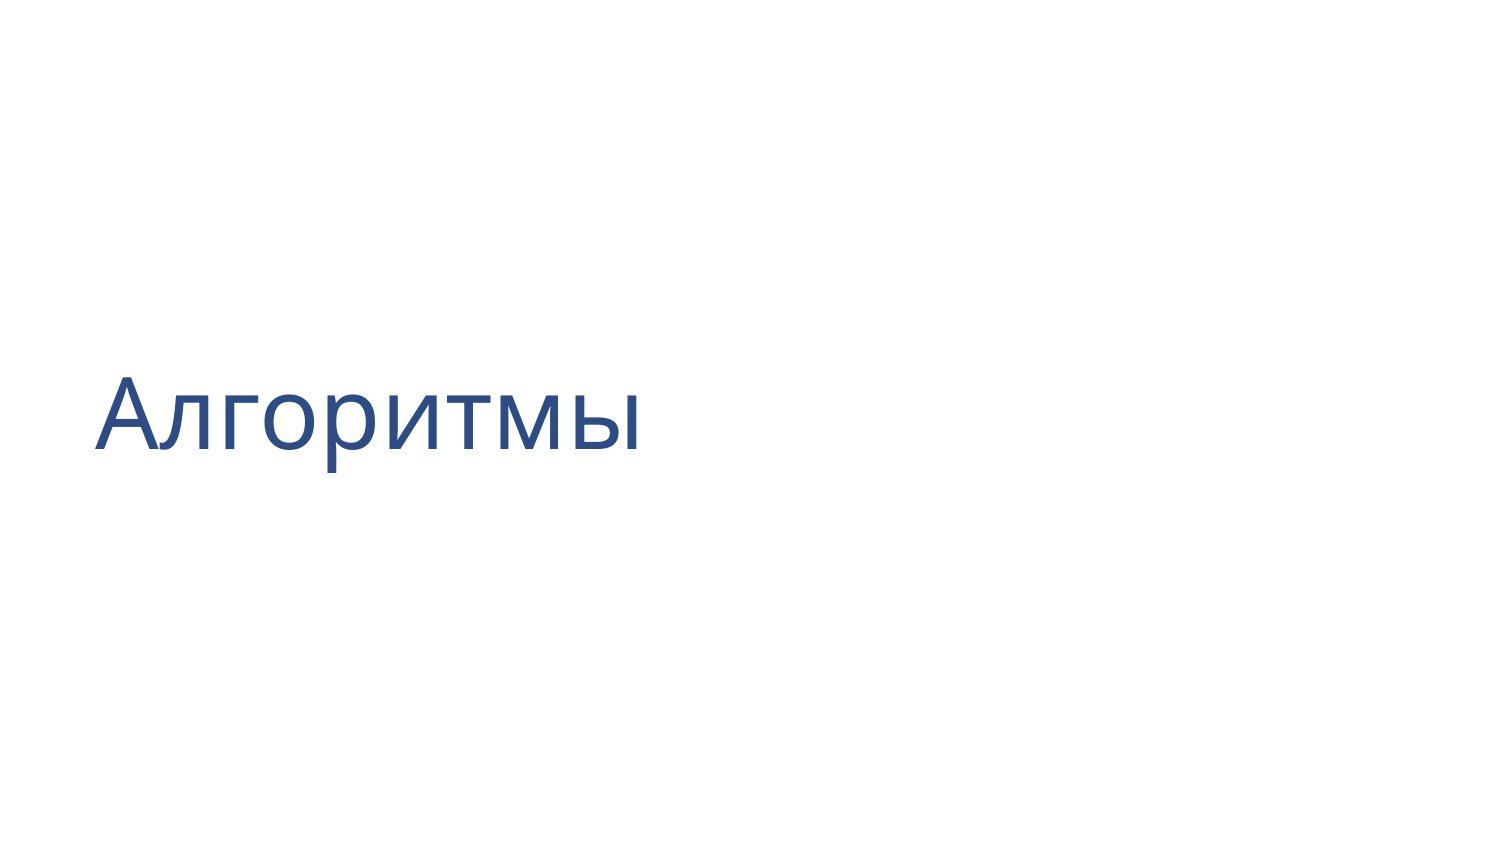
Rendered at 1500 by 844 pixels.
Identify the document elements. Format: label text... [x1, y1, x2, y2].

title Алгоритмы [80, 73, 1125, 745]
